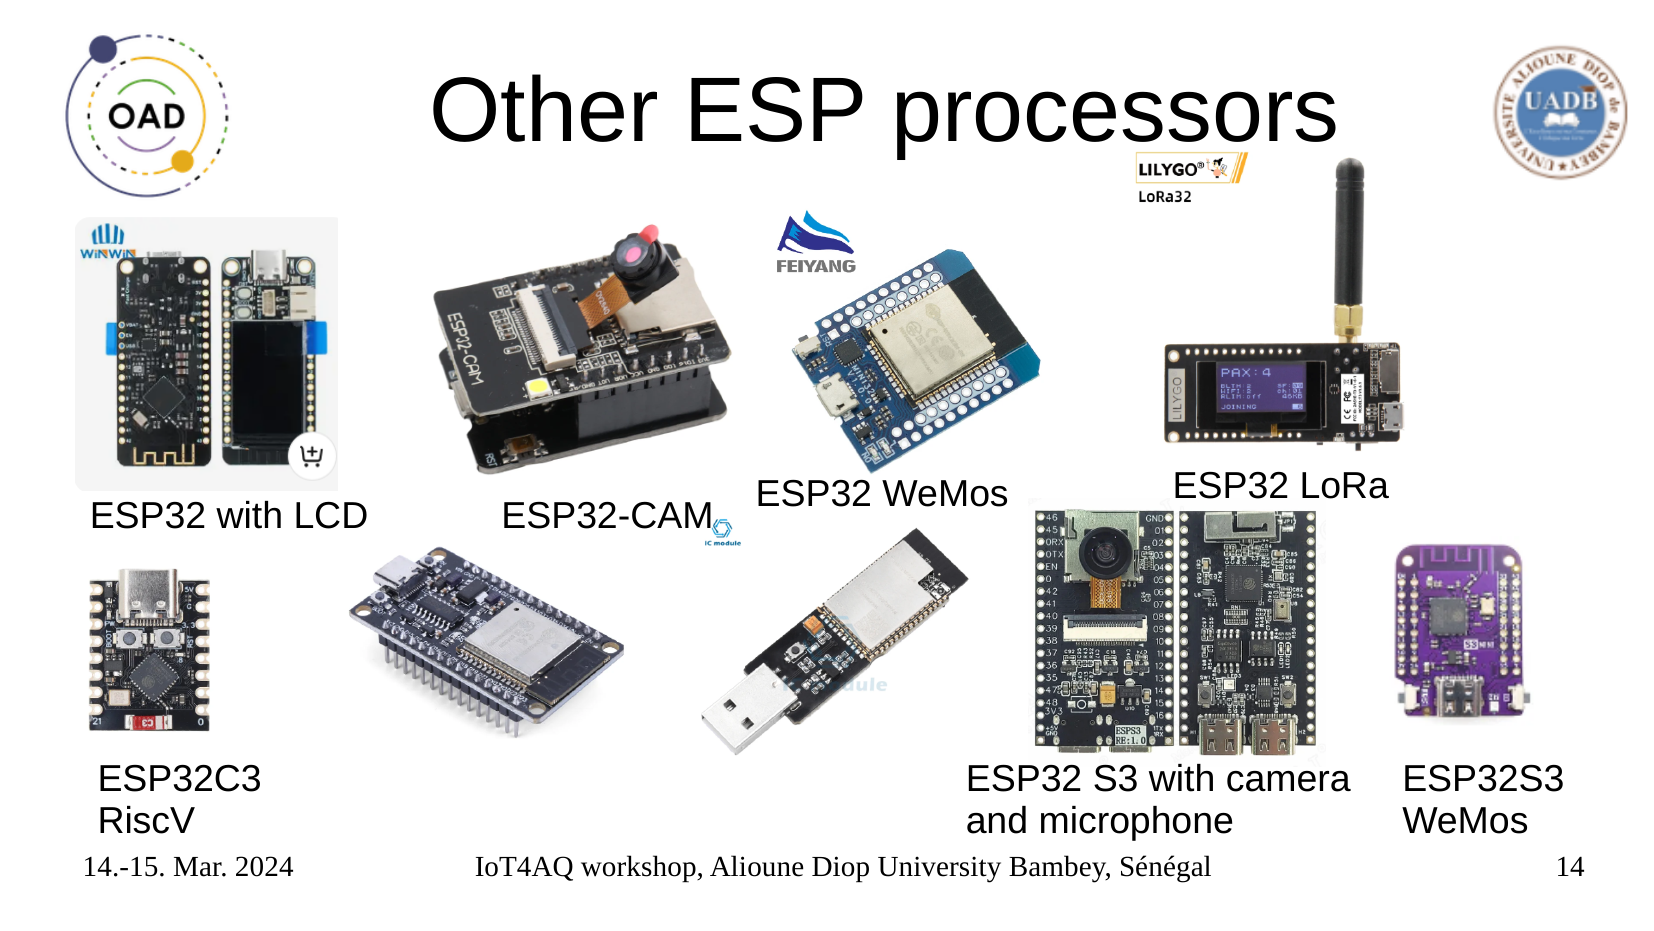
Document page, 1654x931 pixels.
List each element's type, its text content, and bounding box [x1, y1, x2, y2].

picture [82, 562, 220, 750]
text_box ESP32-CAM [486, 487, 729, 545]
text_box ESP32 S3 with camera and microphone [951, 750, 1366, 849]
picture [1028, 498, 1329, 750]
picture [1125, 149, 1425, 458]
picture [404, 217, 751, 488]
text_box ESP32 with LCD [75, 487, 384, 545]
picture [774, 202, 1054, 483]
text_box ESP32S3 WeMos [1387, 750, 1580, 863]
picture [25, 20, 338, 487]
picture [1482, 37, 1641, 188]
text_box ESP32C3 RiscV [82, 750, 301, 849]
picture [1365, 524, 1576, 749]
picture [686, 510, 985, 765]
title Other ESP processors [301, 32, 1469, 188]
text_box ESP32 LoRa [1157, 457, 1404, 515]
text_box ESP32 WeMos [740, 464, 1024, 522]
picture [337, 524, 638, 748]
